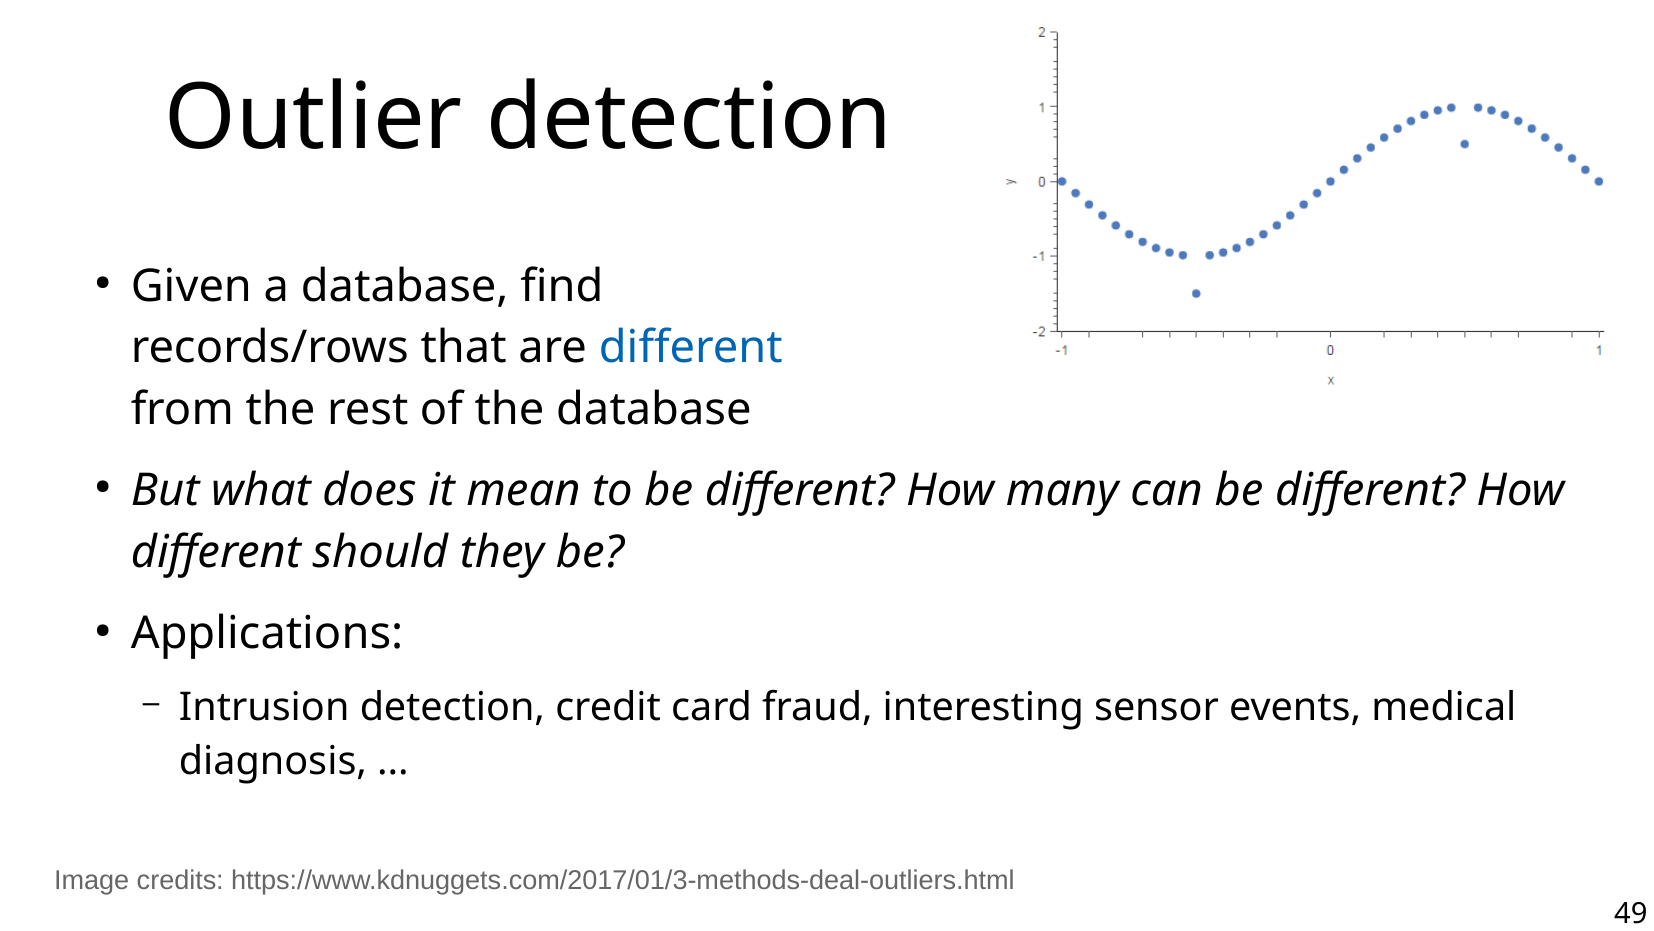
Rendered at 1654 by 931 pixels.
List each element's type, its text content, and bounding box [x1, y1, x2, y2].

text_box Image credits: https://www.kdnuggets.com/2017/01/3-methods-deal-outliers.html [39, 857, 1156, 915]
title Outlier detection [82, 1, 976, 226]
picture [1000, 14, 1613, 391]
list Given a database, find records/rows that are different from the rest of the database But what does it mean to be different? How many can be different? How different should they be? Applications: Intrusion detection, credit card fraud, interesting sensor events, medical diagnosis, ... [82, 253, 1571, 793]
